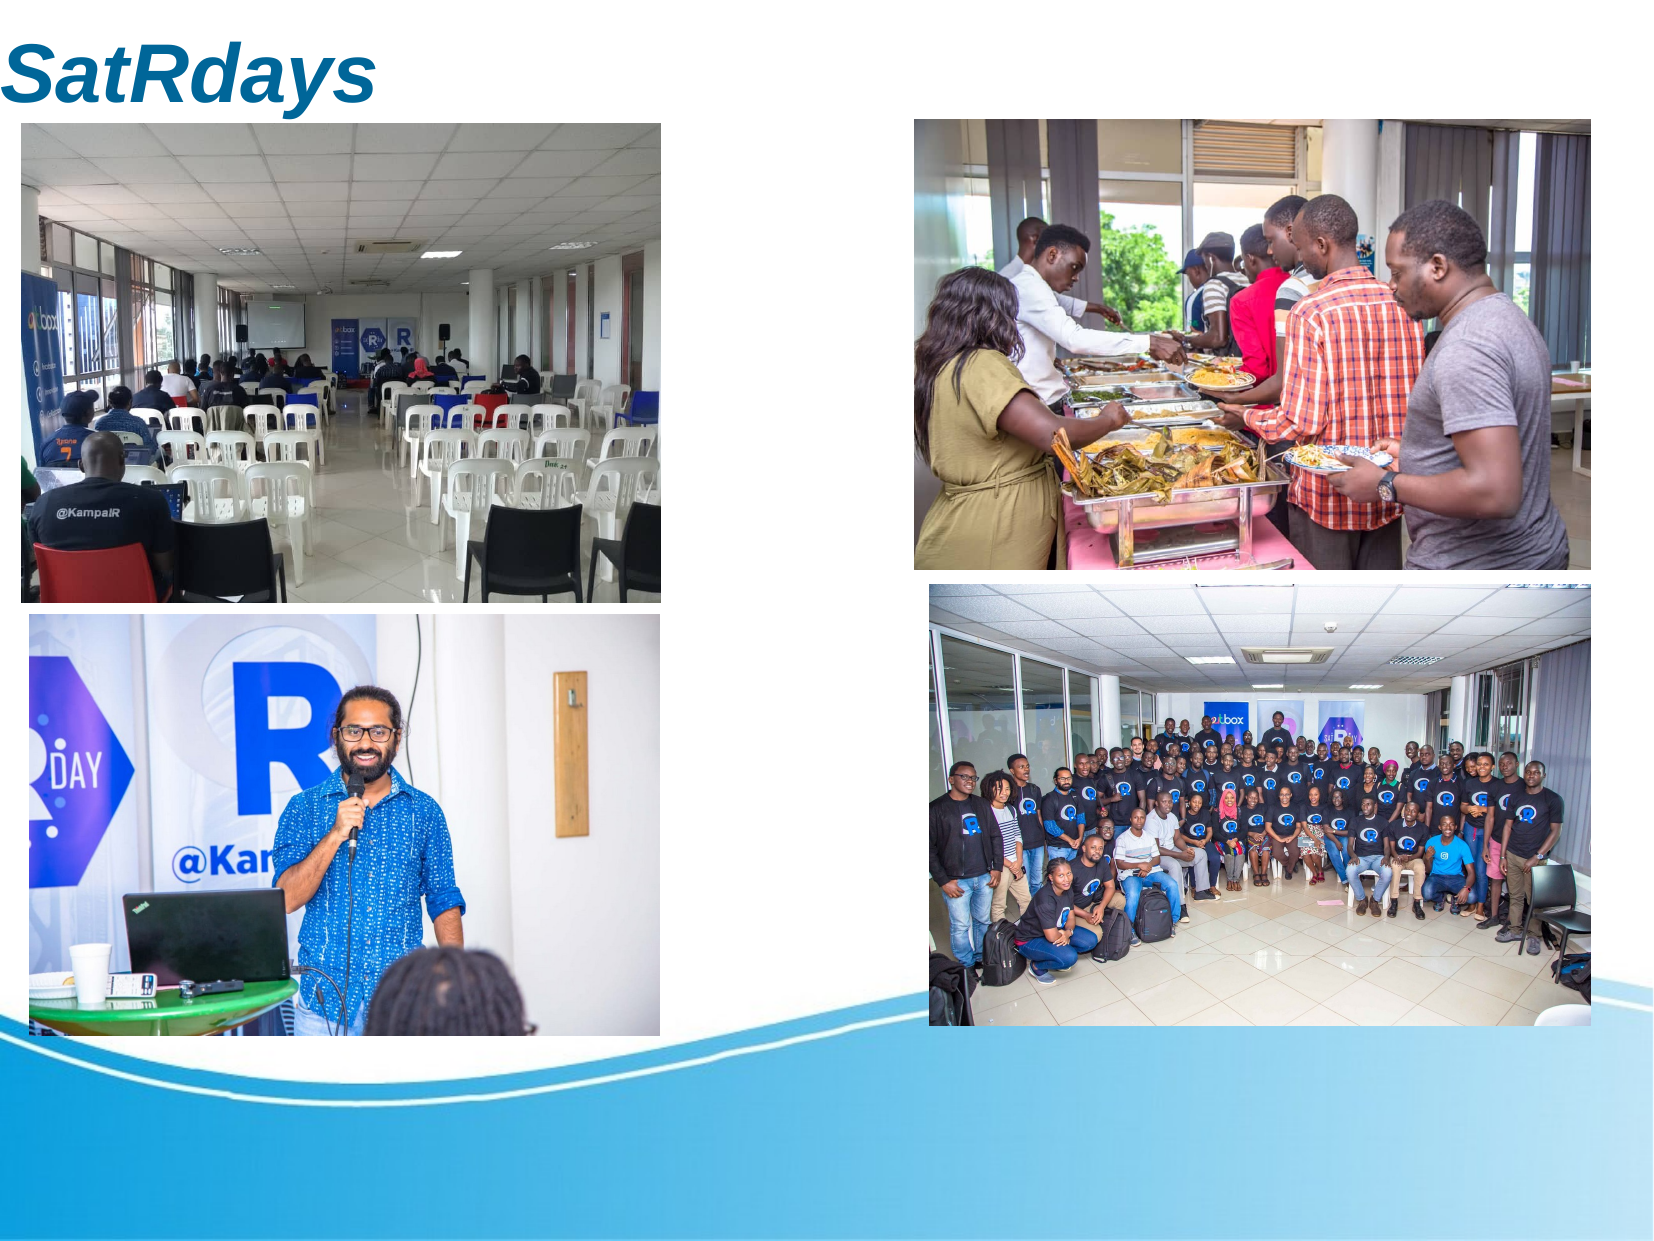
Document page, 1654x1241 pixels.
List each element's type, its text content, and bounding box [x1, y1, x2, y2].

title SatRdays [0, 0, 1636, 151]
picture [21, 123, 661, 603]
picture [914, 119, 1591, 571]
picture [0, 584, 1654, 1241]
